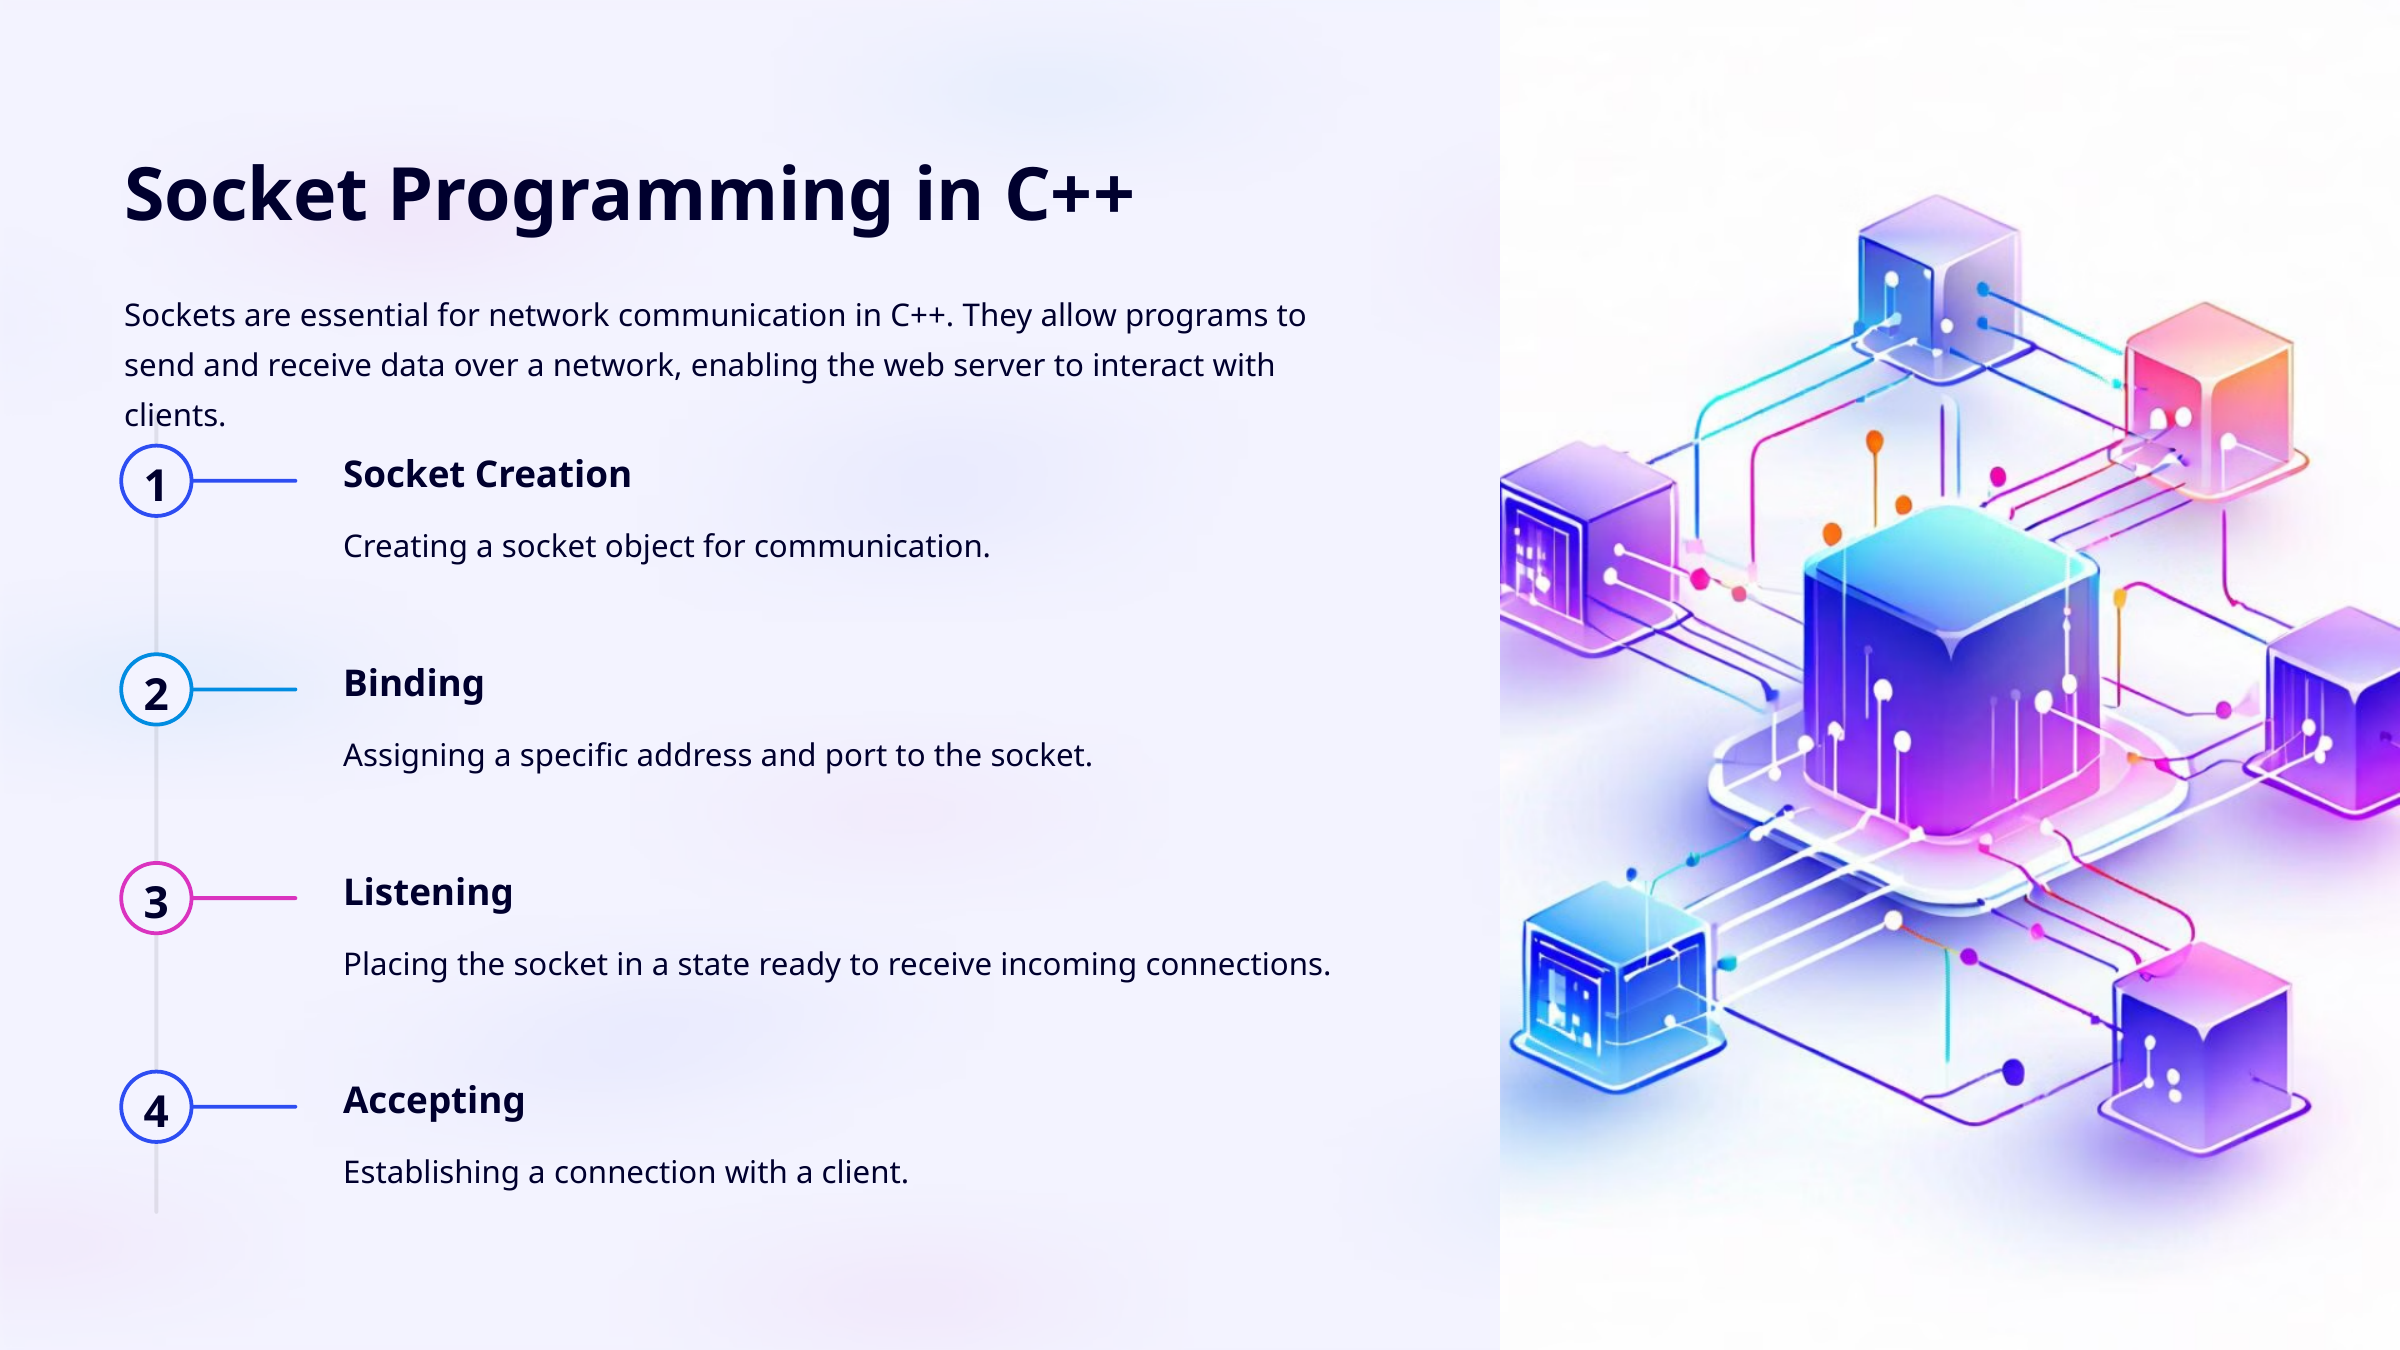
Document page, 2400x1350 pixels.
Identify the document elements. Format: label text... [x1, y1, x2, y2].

text_box Socket Programming in C++ [109, 136, 1048, 229]
text_box 3 [143, 876, 170, 921]
text_box 1 [143, 458, 170, 503]
text_box Establishing a connection with a client. [328, 1132, 1391, 1183]
text_box Sockets are essential for network communication in C++. They allow programs to send and receive data over a network, enabling the web server to interact with clients. [109, 275, 1391, 376]
text_box Binding [328, 650, 697, 697]
picture [1500, 0, 2400, 1350]
text_box 4 [143, 1084, 170, 1129]
text_box 2 [143, 667, 170, 712]
text_box Placing the socket in a state ready to receive incoming connections. [328, 923, 1391, 974]
text_box Accepting [328, 1067, 697, 1114]
text_box Assigning a specific address and port to the socket. [328, 715, 1391, 766]
text_box Listening [328, 859, 697, 905]
text_box Socket Creation [328, 441, 697, 488]
text_box [0, 0, 1500, 1350]
text_box Creating a socket object for communication. [328, 506, 1391, 557]
